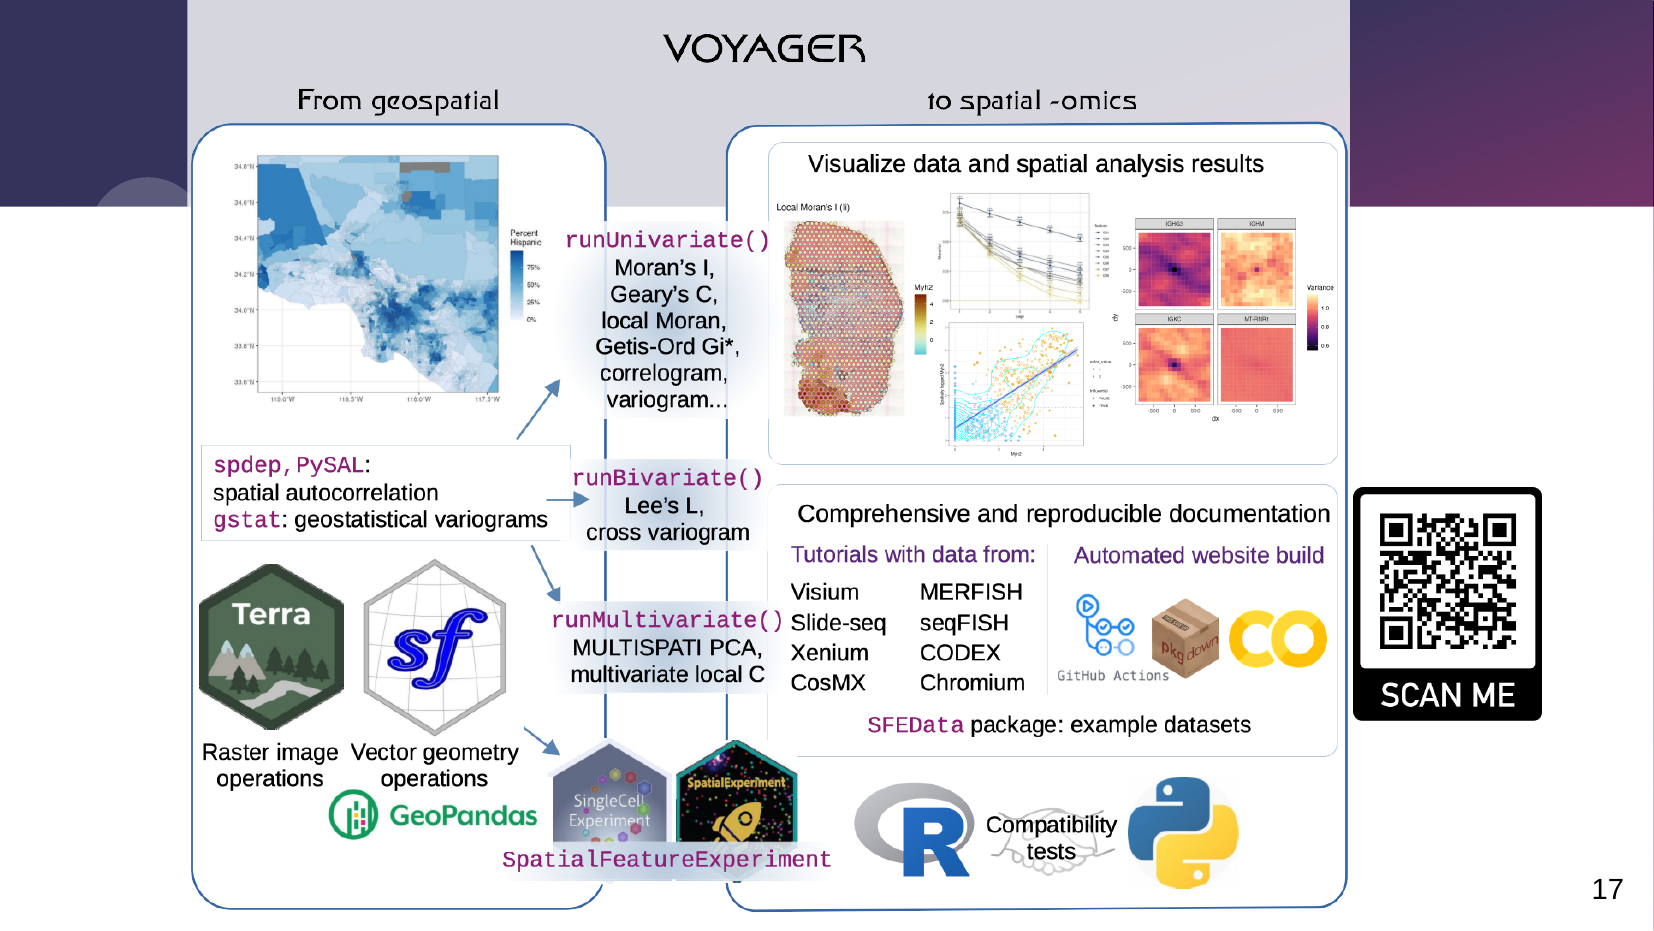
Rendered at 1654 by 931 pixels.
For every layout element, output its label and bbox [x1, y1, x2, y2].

picture [162, 1, 1542, 931]
